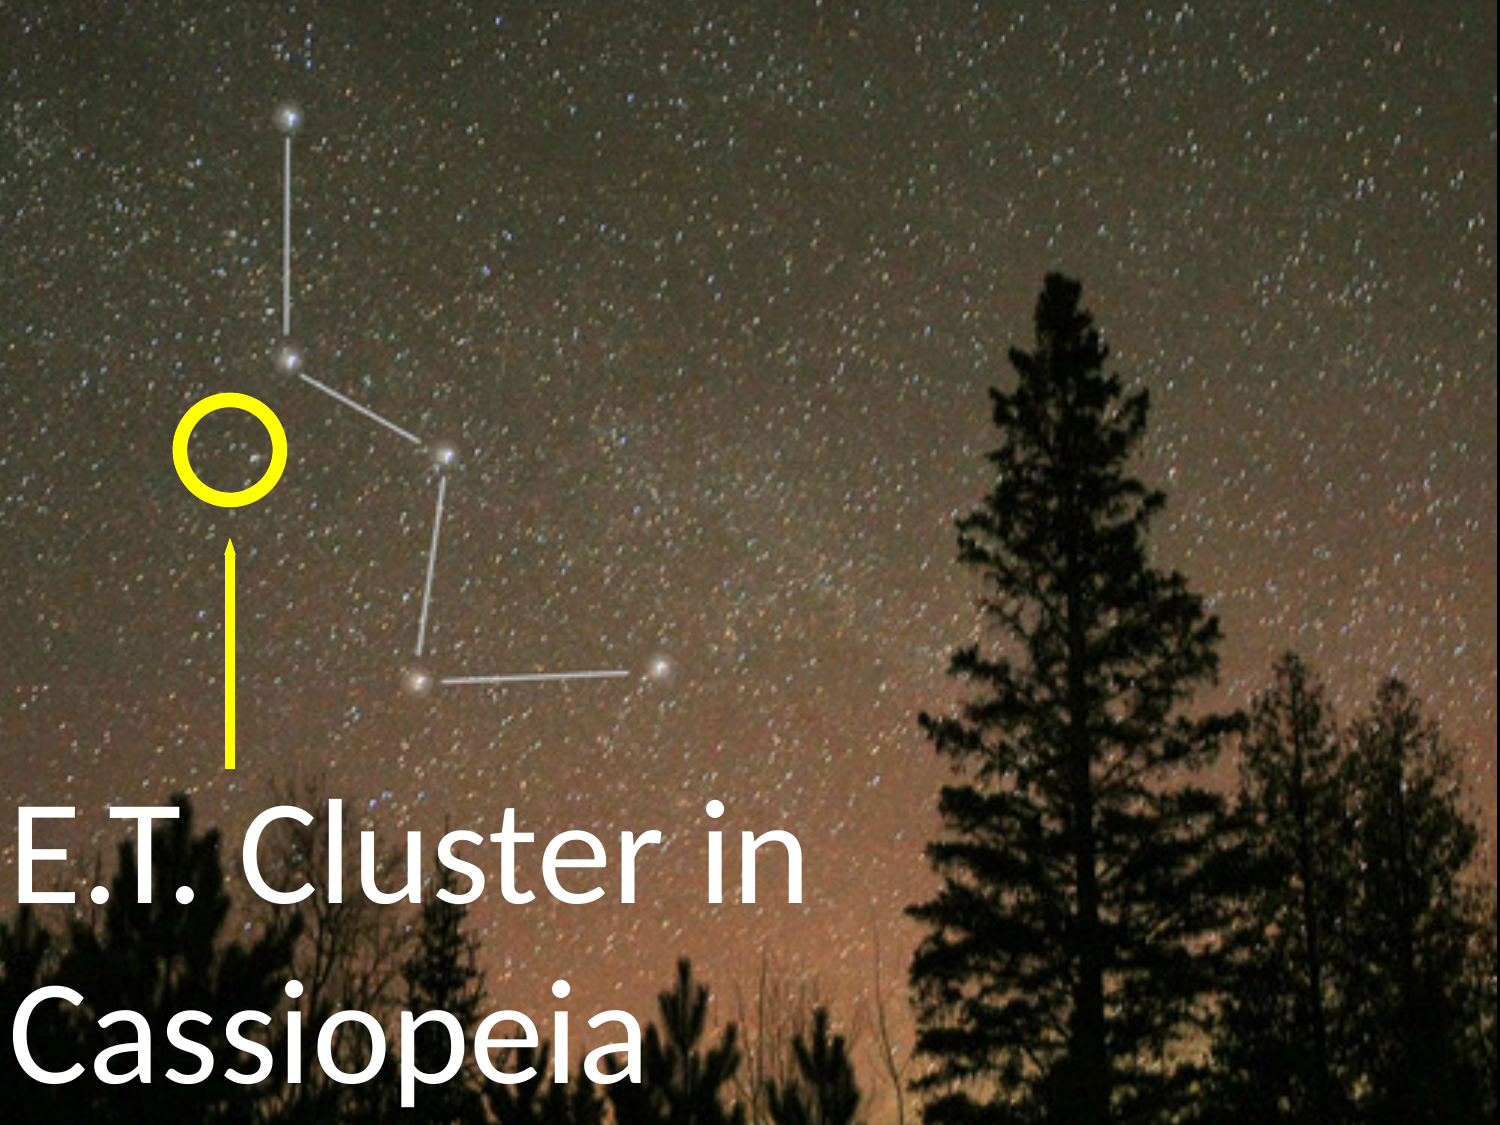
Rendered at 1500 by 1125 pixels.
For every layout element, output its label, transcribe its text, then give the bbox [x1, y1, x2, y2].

picture [0, 0, 1497, 1125]
text_box E.T. Cluster in Cassiopeia [0, 746, 1107, 1125]
